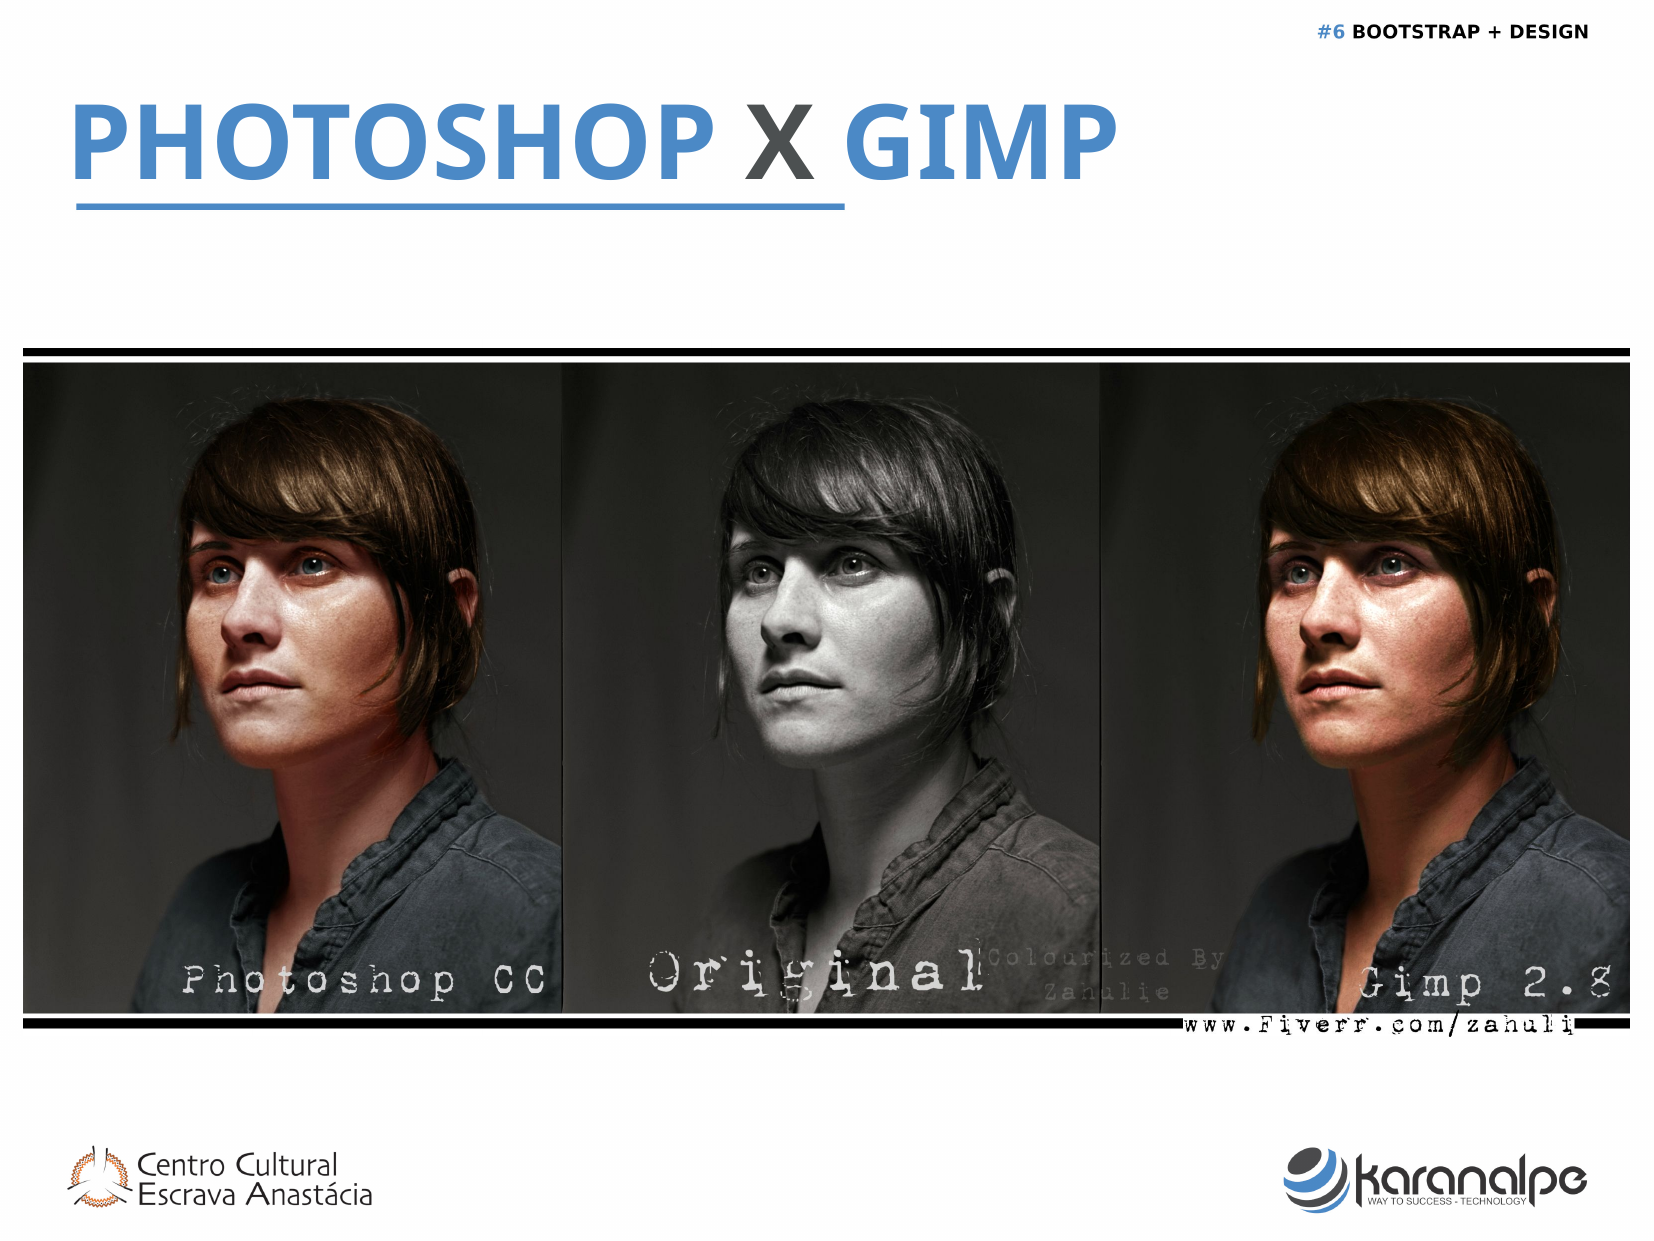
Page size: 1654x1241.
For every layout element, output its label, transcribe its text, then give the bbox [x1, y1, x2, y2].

picture [0, 0, 1654, 1241]
title PHOTOSHOP X GIMP [66, 35, 1555, 243]
